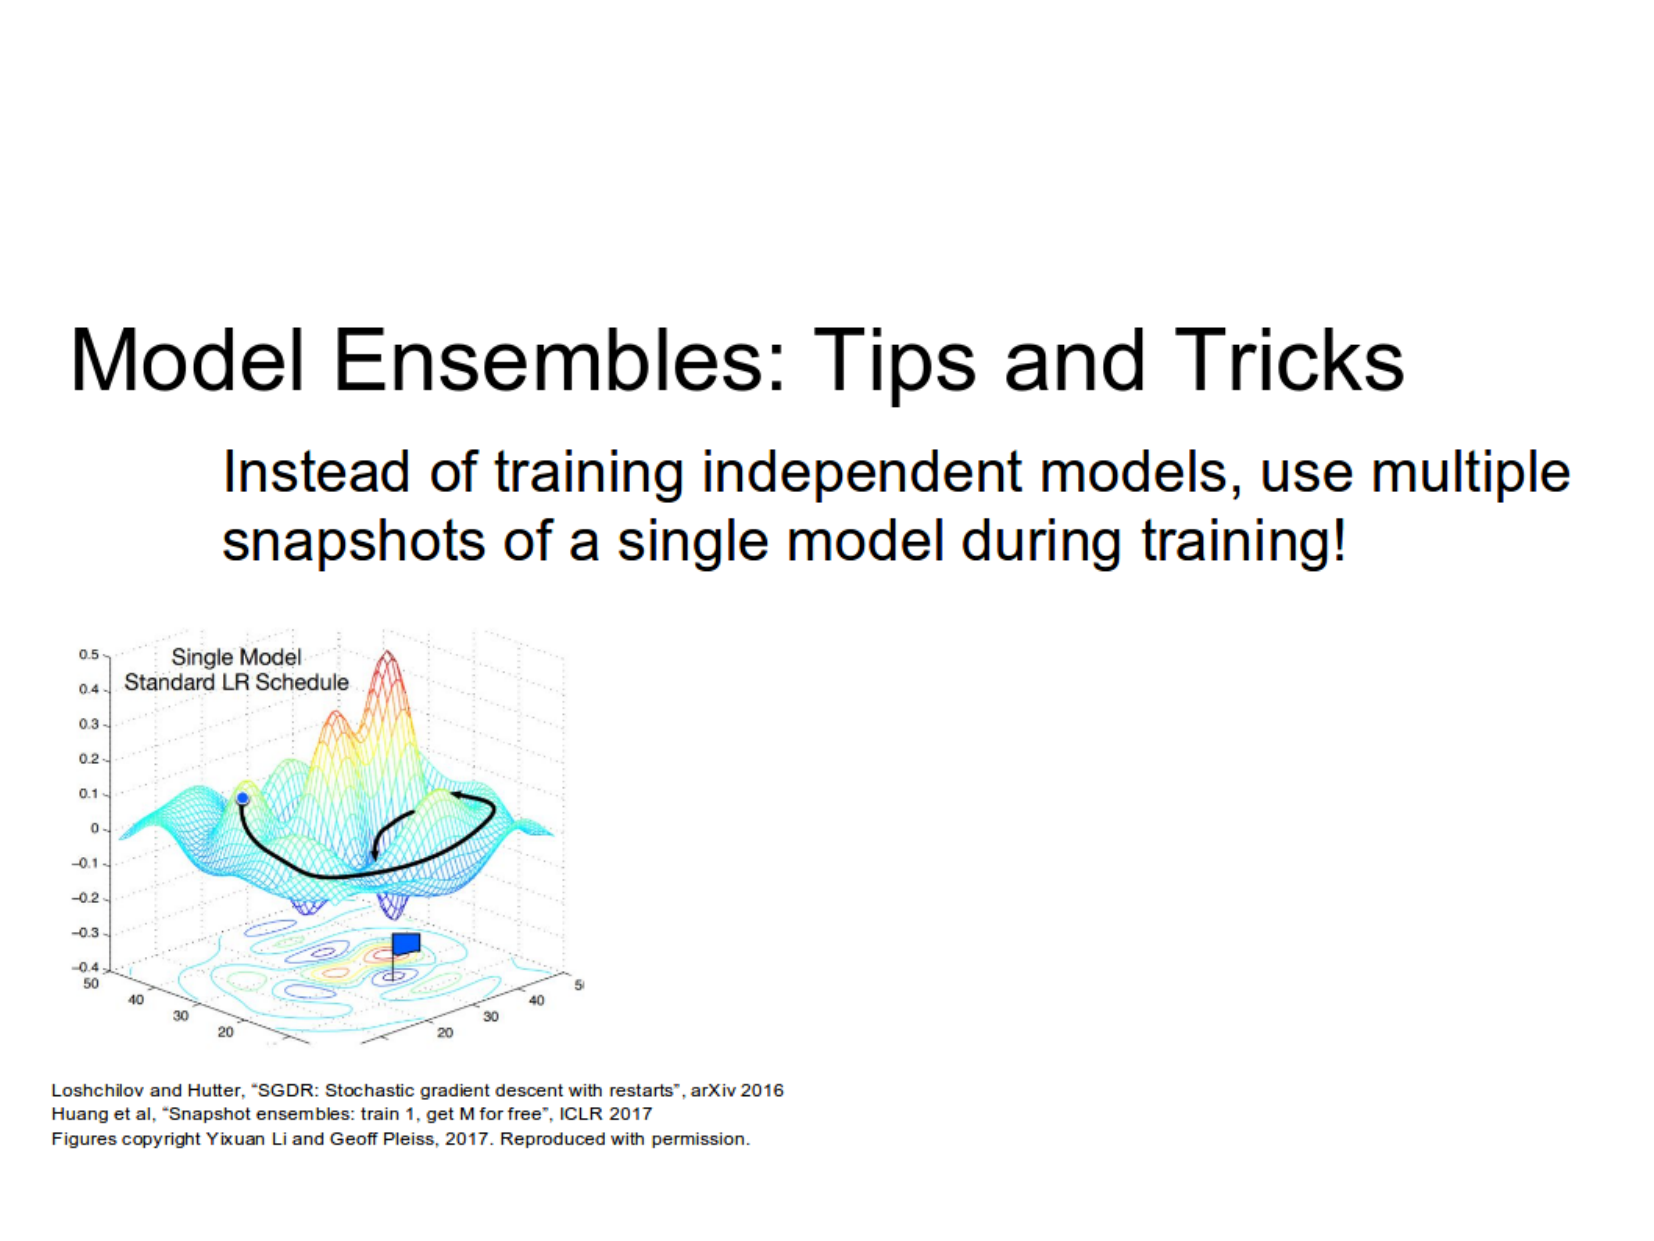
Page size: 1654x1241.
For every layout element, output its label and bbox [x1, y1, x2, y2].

picture [47, 295, 1621, 1154]
